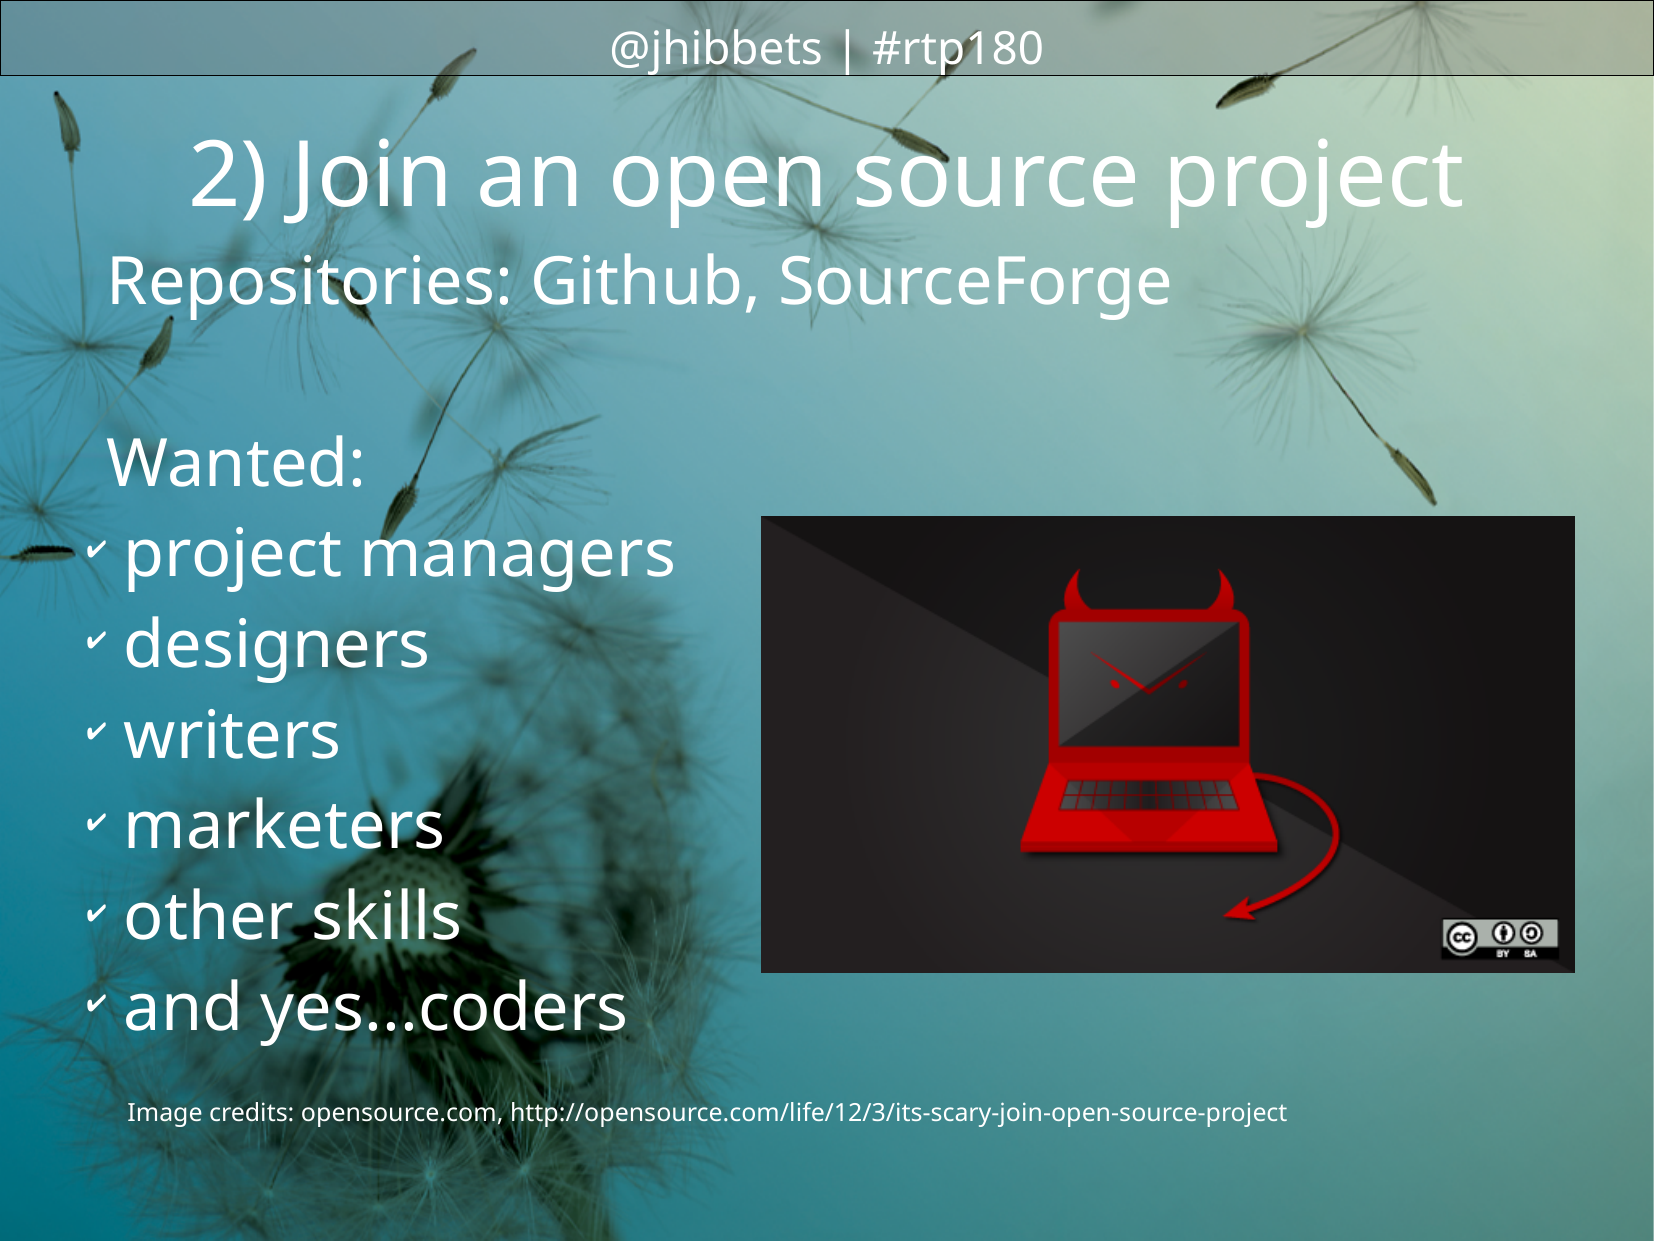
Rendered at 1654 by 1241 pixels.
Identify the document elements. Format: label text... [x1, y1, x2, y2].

text_box Image credits: opensource.com, http://opensource.com/life/12/3/its-scary-join-open-source-project [112, 1087, 1319, 1131]
picture [0, 76, 1654, 1241]
title 2) Join an open source project [82, 67, 1571, 275]
text_box Repositories: Github, SourceForge Wanted: project managers designers writers marketers other skills and yes...coders [86, 244, 1576, 1039]
